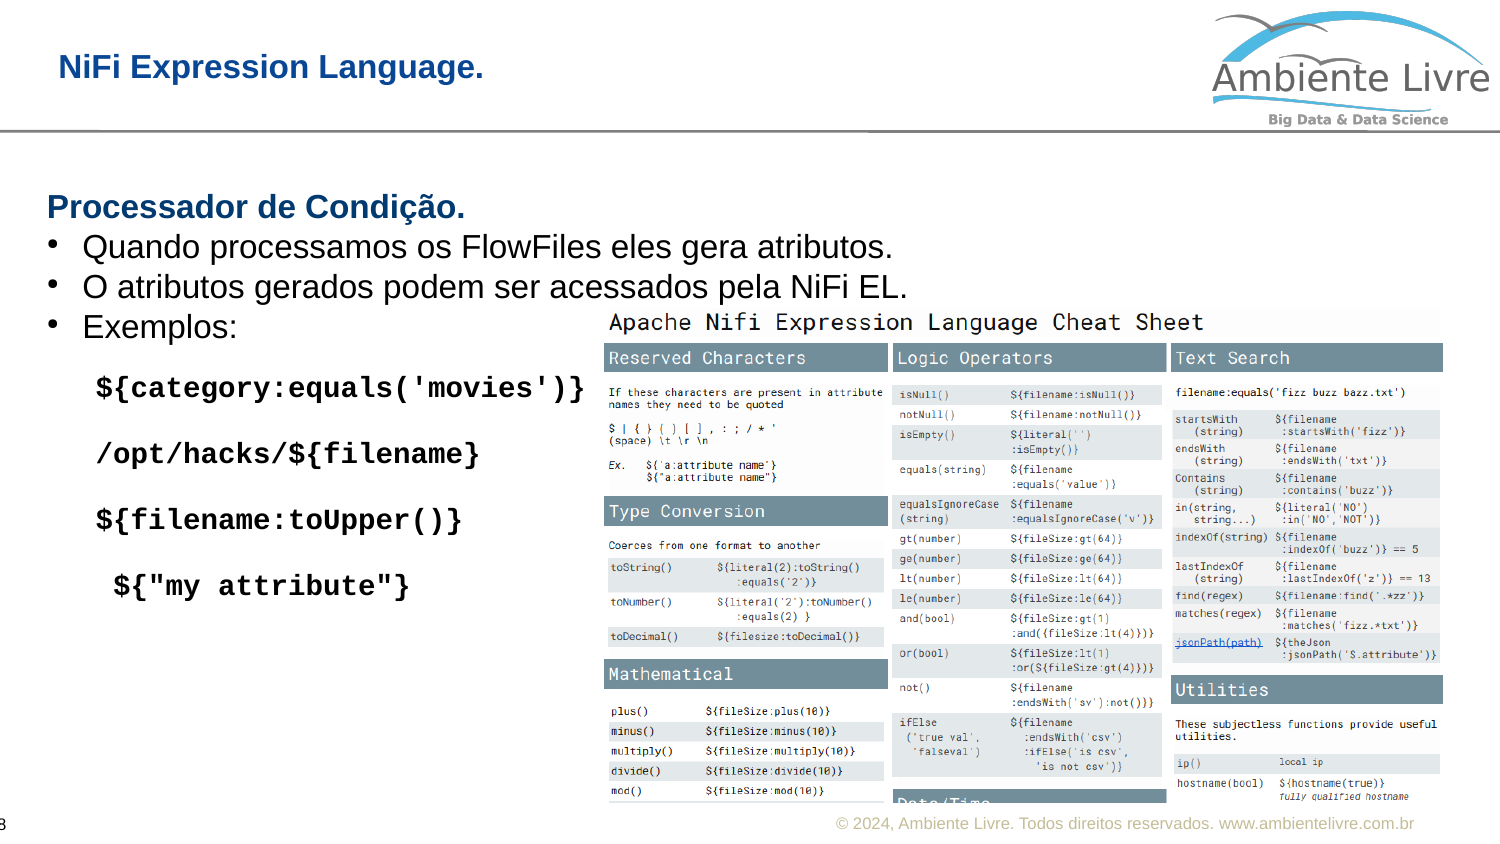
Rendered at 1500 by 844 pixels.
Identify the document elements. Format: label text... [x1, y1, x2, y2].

text_box ${category:equals('movies')} /opt/hacks/${filename} ${filename:toUpper()} ${"my attribute"} [80, 366, 590, 756]
title NiFi Expression Language. [43, 8, 1127, 129]
text_box Processador de Condição. Quando processamos os FlowFiles eles gera atributos. O atributos gerados podem ser acessados pela NiFi EL. Exemplos: [32, 178, 1406, 353]
picture [1212, 11, 1489, 127]
picture [590, 307, 1443, 803]
